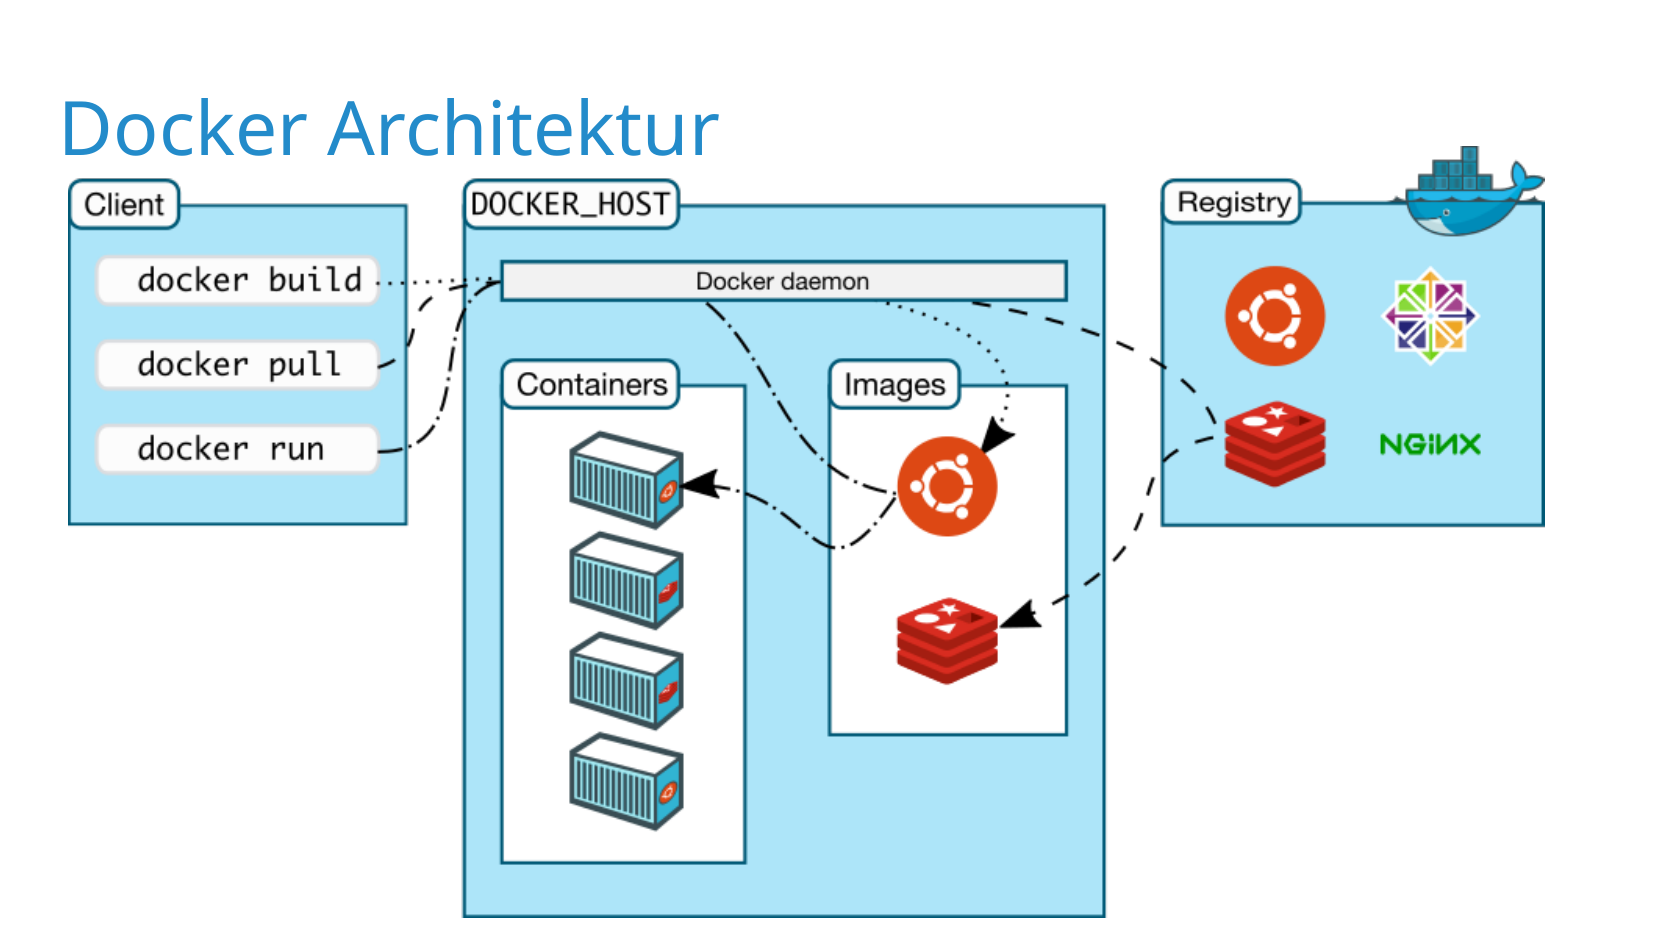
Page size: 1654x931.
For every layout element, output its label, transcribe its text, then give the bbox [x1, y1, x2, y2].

picture [68, 146, 1545, 918]
title Docker Architektur [59, 59, 1595, 178]
